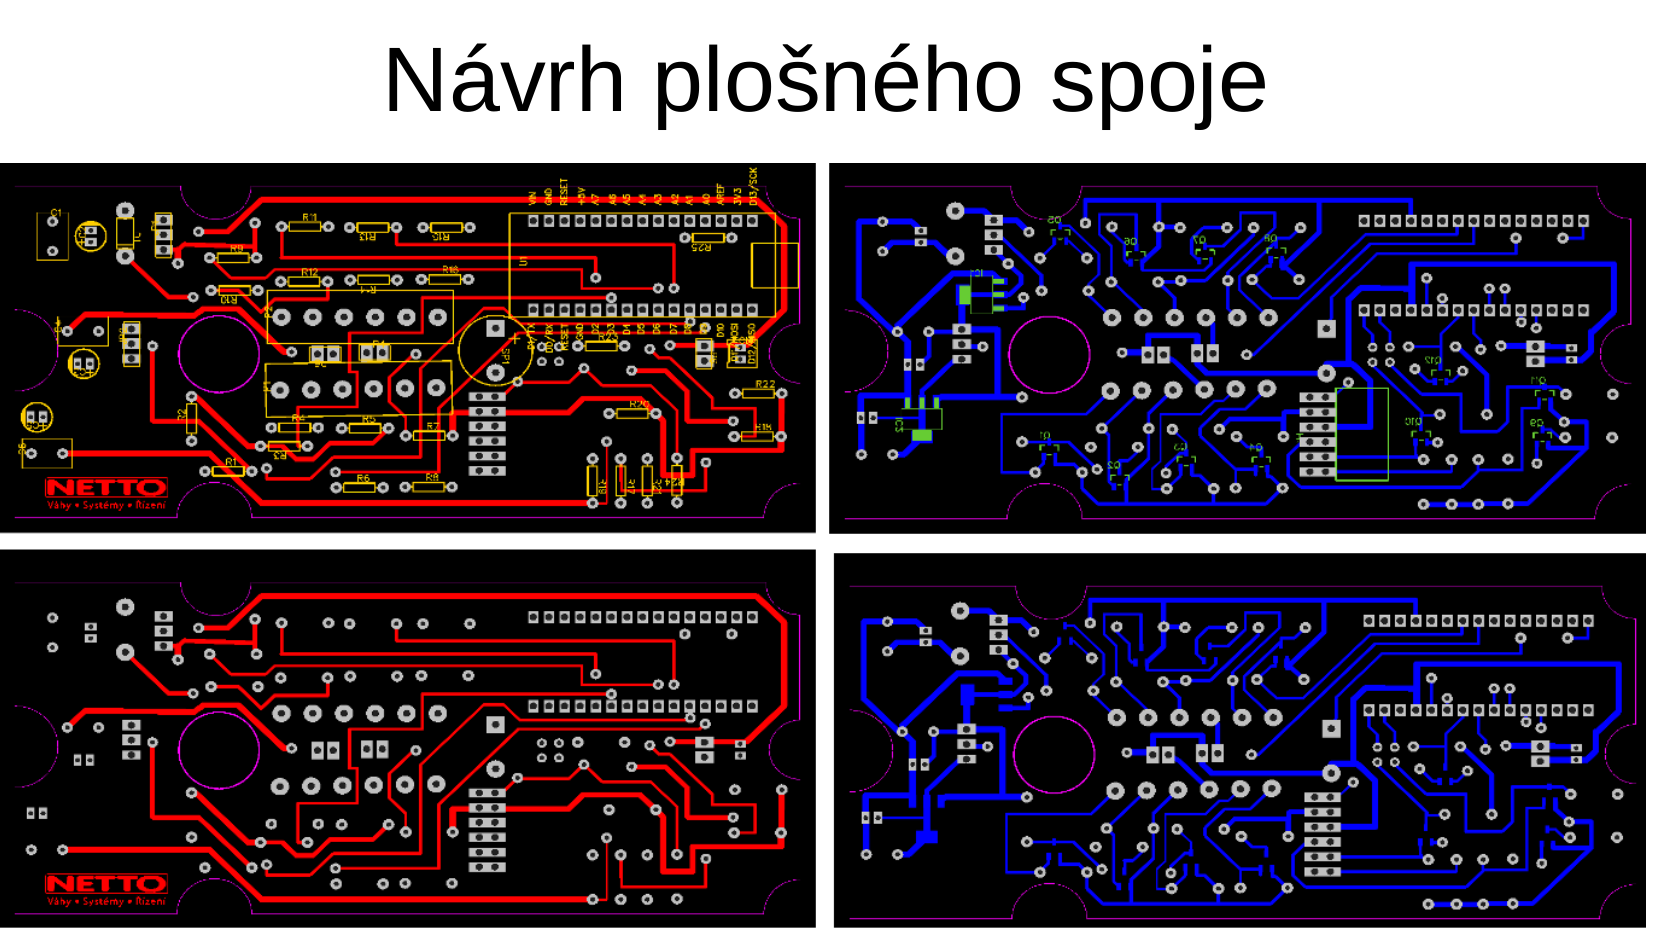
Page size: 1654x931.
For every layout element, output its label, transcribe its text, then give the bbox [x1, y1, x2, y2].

title Návrh plošného spoje [82, 1, 1571, 157]
picture [0, 163, 1646, 929]
